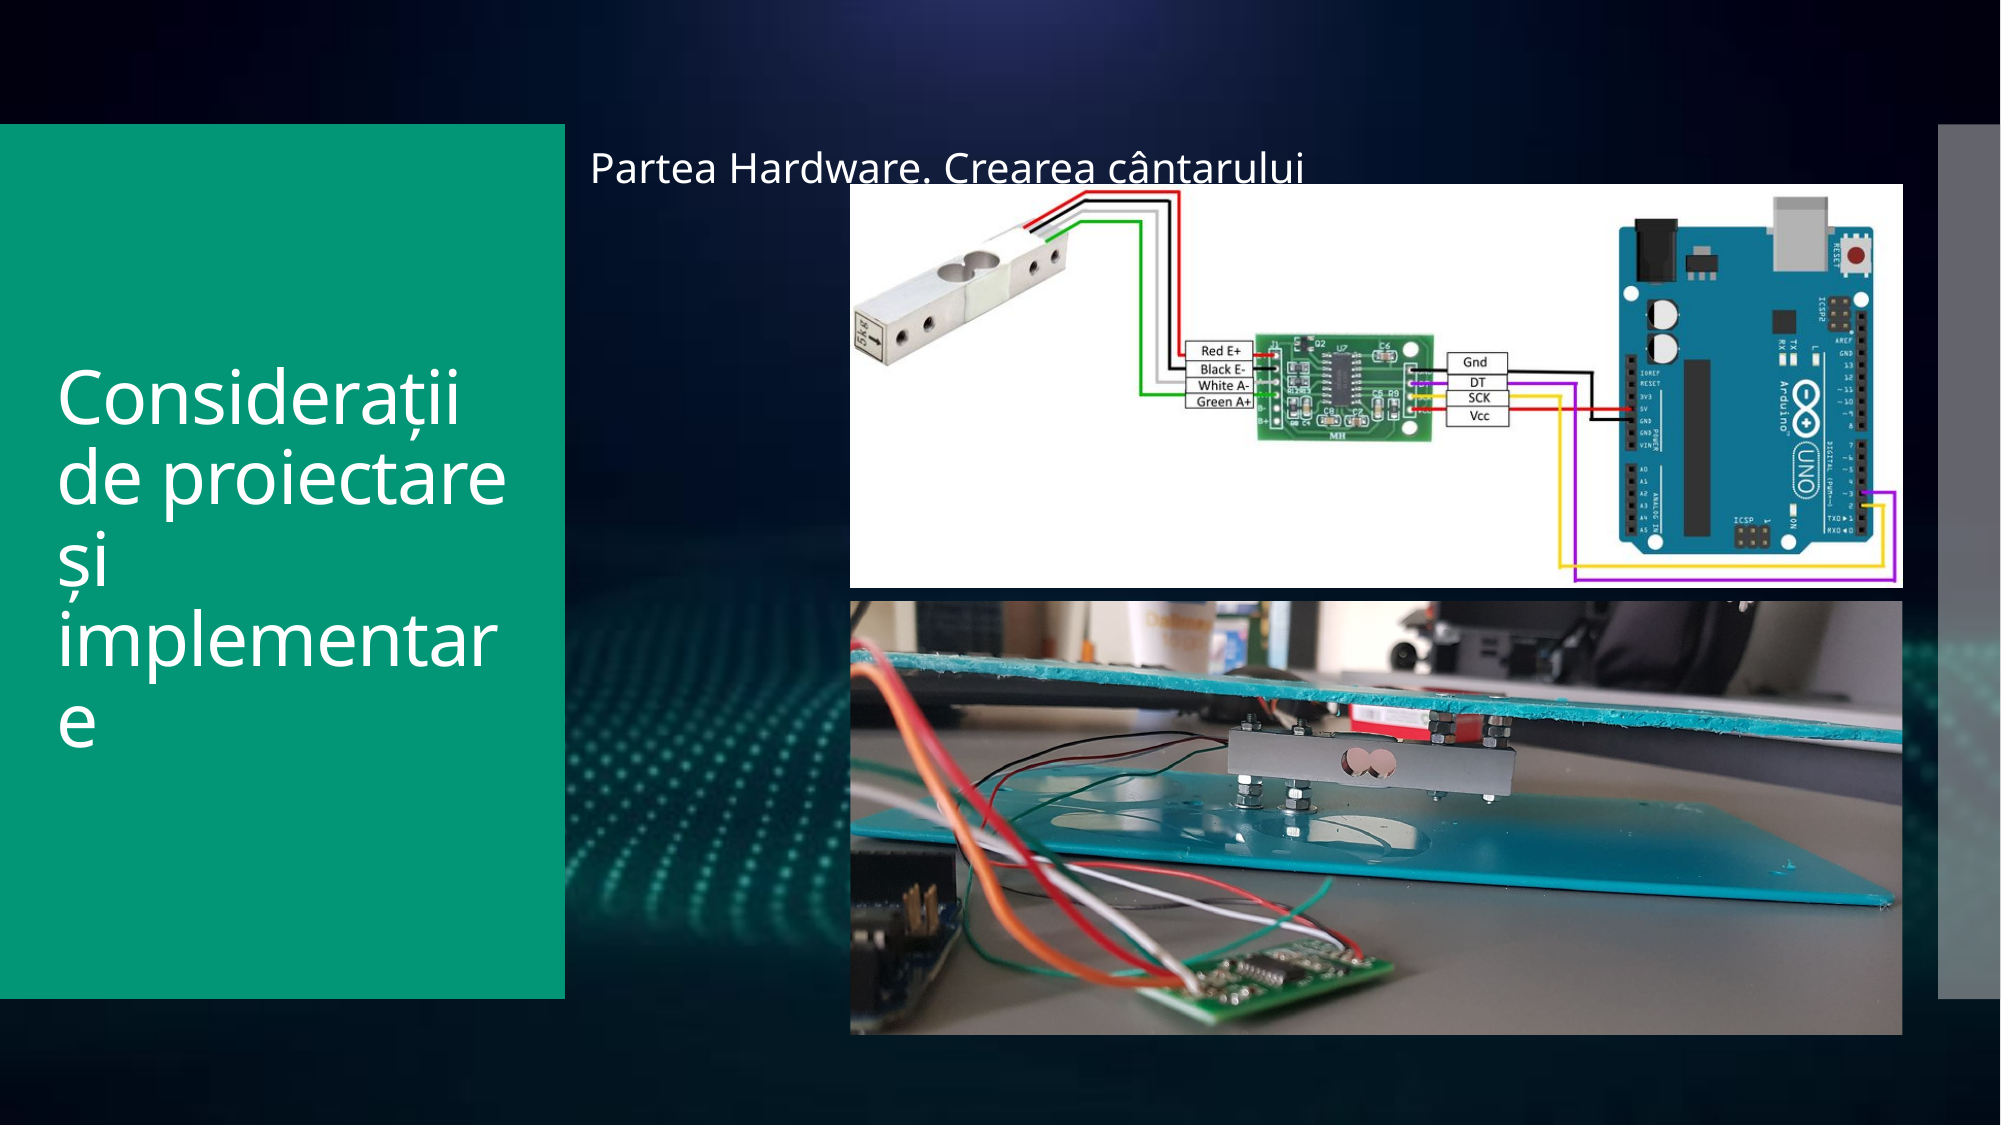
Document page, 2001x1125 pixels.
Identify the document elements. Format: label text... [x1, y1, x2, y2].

list Partea Hardware. Crearea cântarului [574, 139, 1777, 220]
picture [850, 601, 1903, 1035]
title Consideraţii de proiectare şi implementare [41, 184, 526, 940]
picture [850, 184, 1903, 588]
